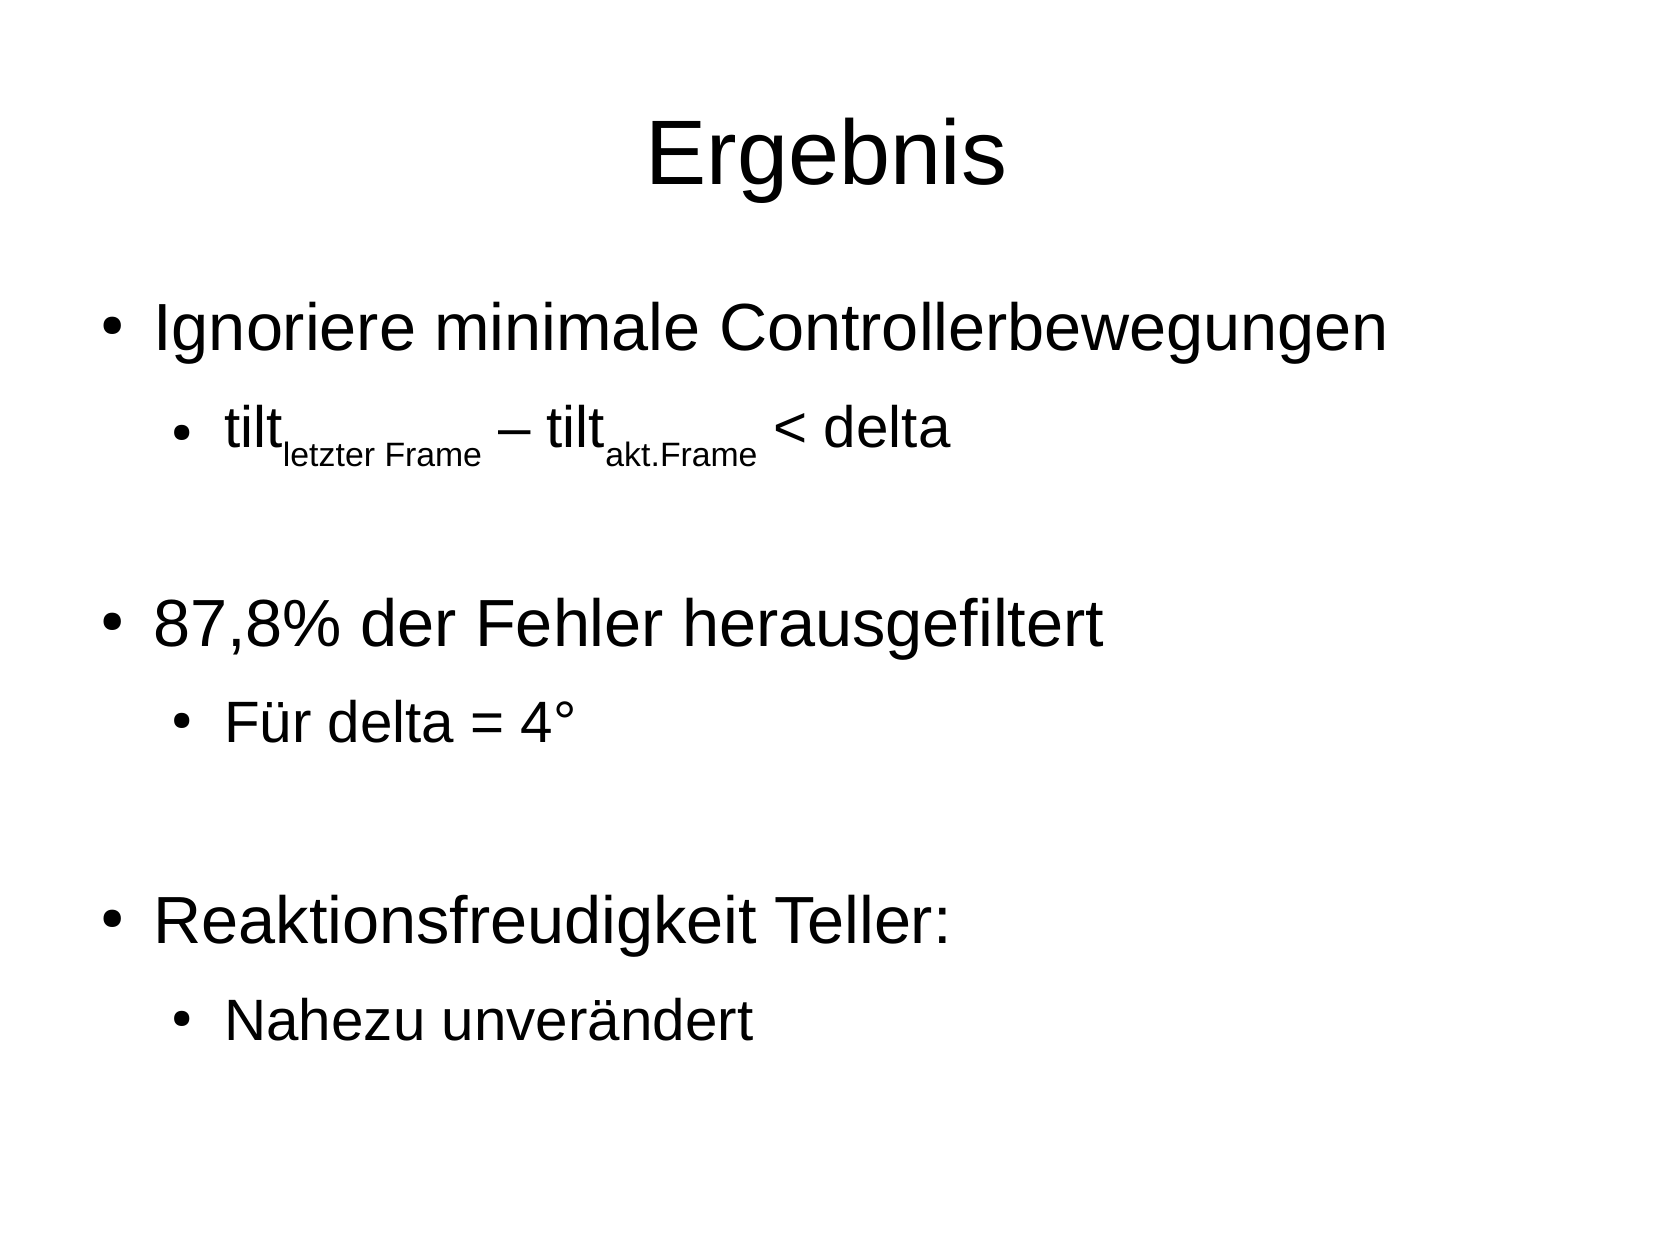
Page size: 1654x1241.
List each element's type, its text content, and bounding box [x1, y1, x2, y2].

list Ignoriere minimale Controllerbewegungen tiltletzter Frame – tiltakt.Frame < delta 87,8% der Fehler herausgefiltert Für delta = 4° Reaktionsfreudigkeit Teller: Nahezu unverändert [82, 290, 1571, 1052]
title Ergebnis [82, 49, 1571, 257]
